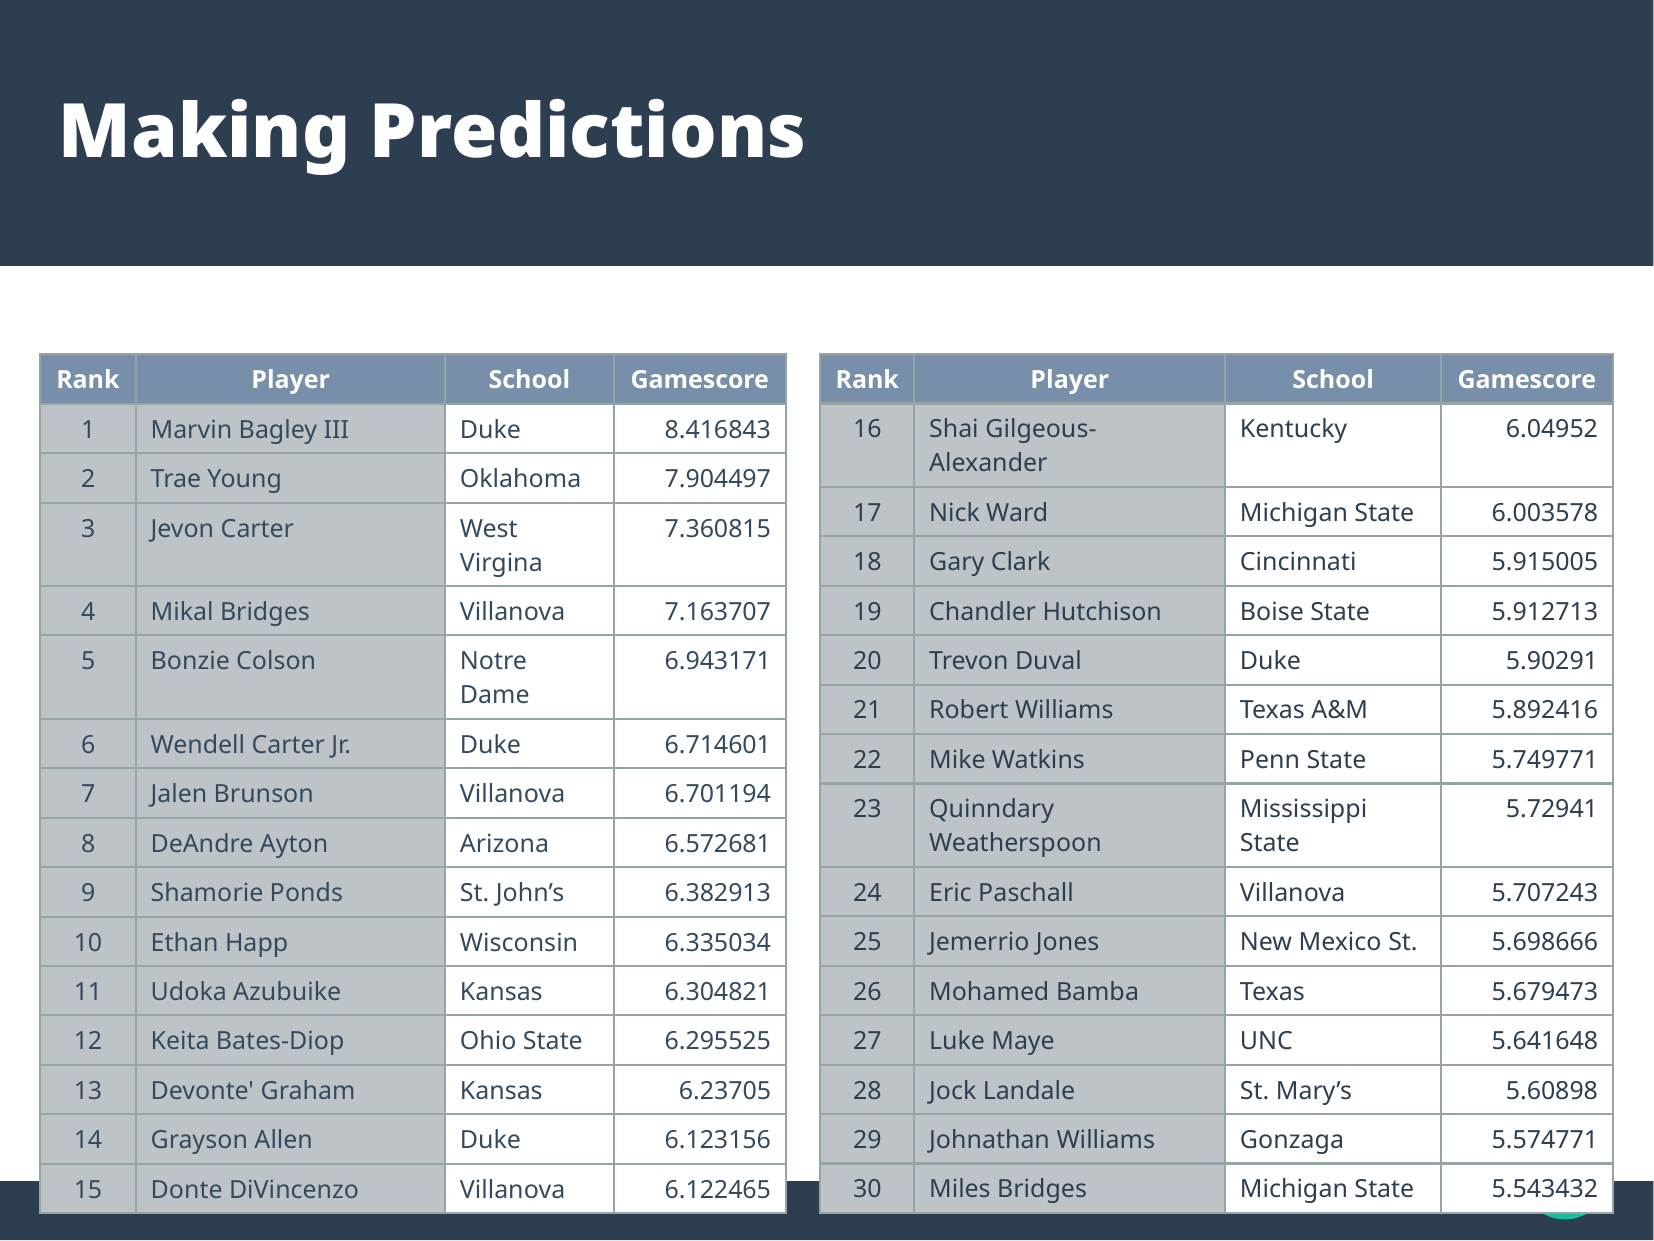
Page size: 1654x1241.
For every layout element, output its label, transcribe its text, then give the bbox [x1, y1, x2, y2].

table_cell Nick Ward [915, 488, 1224, 535]
table_header School [1226, 355, 1440, 402]
table_cell 5.679473 [1442, 967, 1612, 1014]
table_cell 3 [41, 504, 135, 585]
table_cell 19 [821, 587, 913, 634]
table_cell Mikal Bridges [137, 587, 444, 634]
table_cell 6.04952 [1442, 405, 1612, 486]
table_cell 6.572681 [615, 819, 785, 866]
table_cell 20 [821, 636, 913, 684]
table_cell 8 [41, 819, 135, 866]
table_cell Michigan State [1226, 488, 1440, 535]
table_cell 7.163707 [615, 587, 785, 634]
table_cell Wisconsin [446, 918, 613, 965]
table_cell 5.60898 [1442, 1066, 1612, 1113]
table_header Rank [821, 355, 913, 402]
table_cell 6 [41, 720, 135, 767]
table_cell 6.304821 [615, 967, 785, 1014]
table_cell 6.23705 [615, 1066, 785, 1113]
table_cell Ethan Happ [137, 918, 444, 965]
table_cell 6.295525 [615, 1016, 785, 1064]
table_cell 6.003578 [1442, 488, 1612, 535]
table_cell 10 [41, 918, 135, 965]
table_cell Chandler Hutchison [915, 587, 1224, 634]
table_cell 28 [821, 1066, 913, 1113]
table_cell Jalen Brunson [137, 769, 444, 817]
table_cell 5.912713 [1442, 587, 1612, 634]
table_cell Jock Landale [915, 1066, 1224, 1113]
table_cell 21 [821, 686, 913, 733]
table_cell Grayson Allen [137, 1115, 444, 1163]
table_cell Gary Clark [915, 537, 1224, 585]
table_cell Villanova [1226, 868, 1440, 915]
table_cell Villanova [446, 587, 613, 634]
table_cell Trae Young [137, 454, 444, 502]
table_cell 6.714601 [615, 720, 785, 767]
table_cell 8.416843 [615, 405, 785, 452]
table_cell 5.698666 [1442, 917, 1612, 965]
table_cell 2 [41, 454, 135, 502]
table_cell 6.943171 [615, 636, 785, 718]
table_cell St. John’s [446, 868, 613, 916]
table_cell 6.122465 [615, 1165, 785, 1212]
table_cell 5.749771 [1442, 735, 1612, 782]
table_cell Villanova [446, 769, 613, 817]
table_cell Luke Maye [915, 1016, 1224, 1064]
table_cell 13 [41, 1066, 135, 1113]
table_cell St. Mary’s [1226, 1066, 1440, 1113]
table_cell 5.543432 [1442, 1165, 1612, 1212]
table_cell 5.574771 [1442, 1115, 1612, 1162]
table_cell Michigan State [1226, 1165, 1440, 1212]
table_cell Jevon Carter [137, 504, 444, 585]
table_cell 17 [821, 488, 913, 535]
table_cell 7 [41, 769, 135, 817]
table_cell Texas [1226, 967, 1440, 1014]
table_cell 5.915005 [1442, 537, 1612, 585]
table_cell Quinndary Weatherspoon [915, 785, 1224, 866]
table_cell Ohio State [446, 1016, 613, 1064]
table_cell 5.90291 [1442, 636, 1612, 684]
table_cell Kansas [446, 967, 613, 1014]
table_header Rank [41, 355, 135, 403]
table_cell Duke [446, 1115, 613, 1163]
table_cell 5 [41, 636, 135, 718]
table_cell 23 [821, 785, 913, 866]
table_cell Notre Dame [446, 636, 613, 718]
table_cell 6.382913 [615, 868, 785, 916]
table_cell Kansas [446, 1066, 613, 1113]
table_cell 25 [821, 917, 913, 965]
table_cell 26 [821, 967, 913, 1014]
table_cell Mohamed Bamba [915, 967, 1224, 1014]
table_cell 4 [41, 587, 135, 634]
table_cell Shamorie Ponds [137, 868, 444, 916]
table_cell 5.707243 [1442, 868, 1612, 915]
table_cell Cincinnati [1226, 537, 1440, 585]
table_cell DeAndre Ayton [137, 819, 444, 866]
table_cell Kentucky [1226, 405, 1440, 486]
table_cell Texas A&M [1226, 686, 1440, 733]
table_cell Boise State [1226, 587, 1440, 634]
table_cell 27 [821, 1016, 913, 1064]
table_header Player [915, 355, 1224, 402]
table_cell Duke [446, 720, 613, 767]
table_header Gamescore [615, 355, 785, 403]
table_cell 22 [821, 735, 913, 782]
table_cell 6.701194 [615, 769, 785, 817]
table_cell Eric Paschall [915, 868, 1224, 915]
table_cell 6.123156 [615, 1115, 785, 1163]
table_cell Duke [446, 405, 613, 452]
table_cell 24 [821, 868, 913, 915]
table_cell Marvin Bagley III [137, 405, 444, 452]
table_cell 18 [821, 537, 913, 585]
table_cell 12 [41, 1016, 135, 1064]
table_cell Robert Williams [915, 686, 1224, 733]
table_cell 11 [41, 967, 135, 1014]
table_cell 30 [821, 1165, 913, 1212]
table_cell 7.904497 [615, 454, 785, 502]
table_cell 15 [41, 1165, 135, 1212]
table_cell 7.360815 [615, 504, 785, 585]
table_cell Miles Bridges [915, 1165, 1224, 1212]
table_cell Bonzie Colson [137, 636, 444, 718]
table_cell Trevon Duval [915, 636, 1224, 684]
table_cell Jemerrio Jones [915, 917, 1224, 965]
table_cell Mike Watkins [915, 735, 1224, 782]
table_cell Keita Bates-Diop [137, 1016, 444, 1064]
table_cell Villanova [446, 1165, 613, 1212]
table_cell Devonte' Graham [137, 1066, 444, 1113]
table_cell 29 [821, 1115, 913, 1162]
table_cell UNC [1226, 1016, 1440, 1064]
table_cell Mississippi State [1226, 785, 1440, 866]
table_cell Gonzaga [1226, 1115, 1440, 1162]
table_cell Oklahoma [446, 454, 613, 502]
title Making Predictions [58, 49, 1595, 207]
table_cell 1 [41, 405, 135, 452]
table_cell 14 [41, 1115, 135, 1163]
table_cell 6.335034 [615, 918, 785, 965]
table_cell 5.892416 [1442, 686, 1612, 733]
table_header Gamescore [1442, 355, 1612, 402]
table_cell 16 [821, 405, 913, 486]
table_cell Duke [1226, 636, 1440, 684]
table_cell Johnathan Williams [915, 1115, 1224, 1162]
table_cell West Virgina [446, 504, 613, 585]
table_cell New Mexico St. [1226, 917, 1440, 965]
table_cell 5.641648 [1442, 1016, 1612, 1064]
table_cell Udoka Azubuike [137, 967, 444, 1014]
table_cell Shai Gilgeous-Alexander [915, 405, 1224, 486]
table_cell Donte DiVincenzo [137, 1165, 444, 1212]
table_cell 9 [41, 868, 135, 916]
table_cell 5.72941 [1442, 785, 1612, 866]
table_cell Arizona [446, 819, 613, 866]
table_header School [446, 355, 613, 403]
table_header Player [137, 355, 444, 403]
table_cell Penn State [1226, 735, 1440, 782]
table_cell Wendell Carter Jr. [137, 720, 444, 767]
